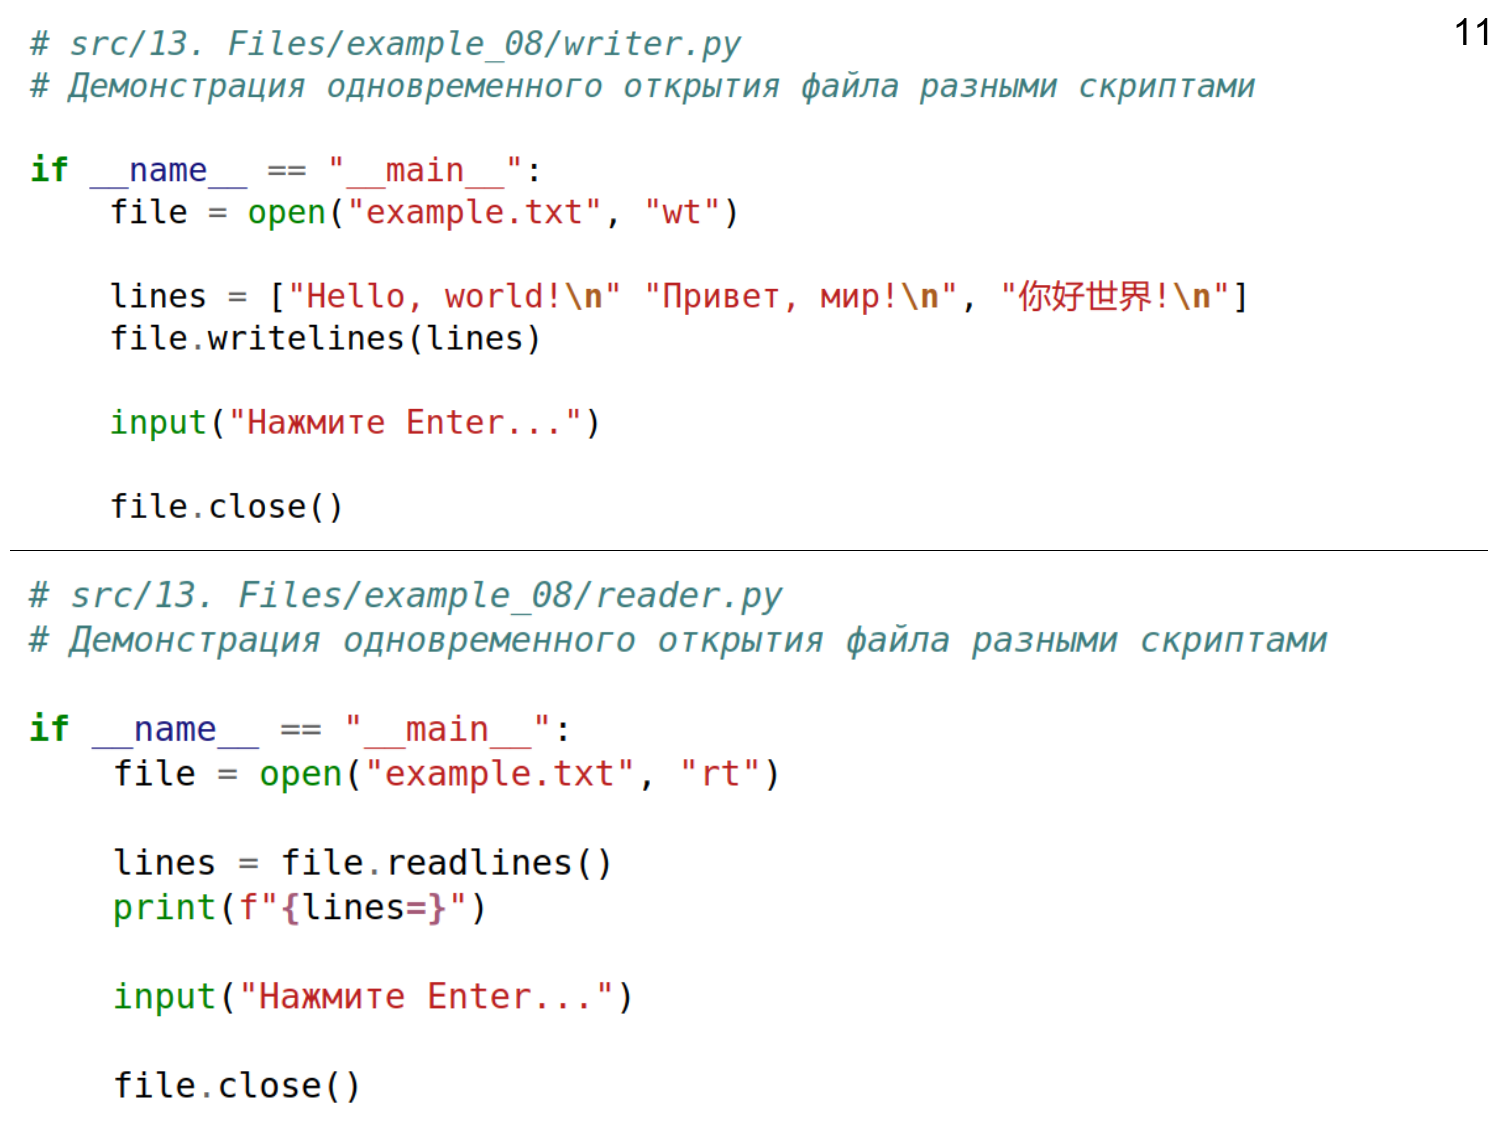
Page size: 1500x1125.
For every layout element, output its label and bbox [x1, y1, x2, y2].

picture [17, 568, 1338, 1116]
picture [19, 18, 1275, 534]
